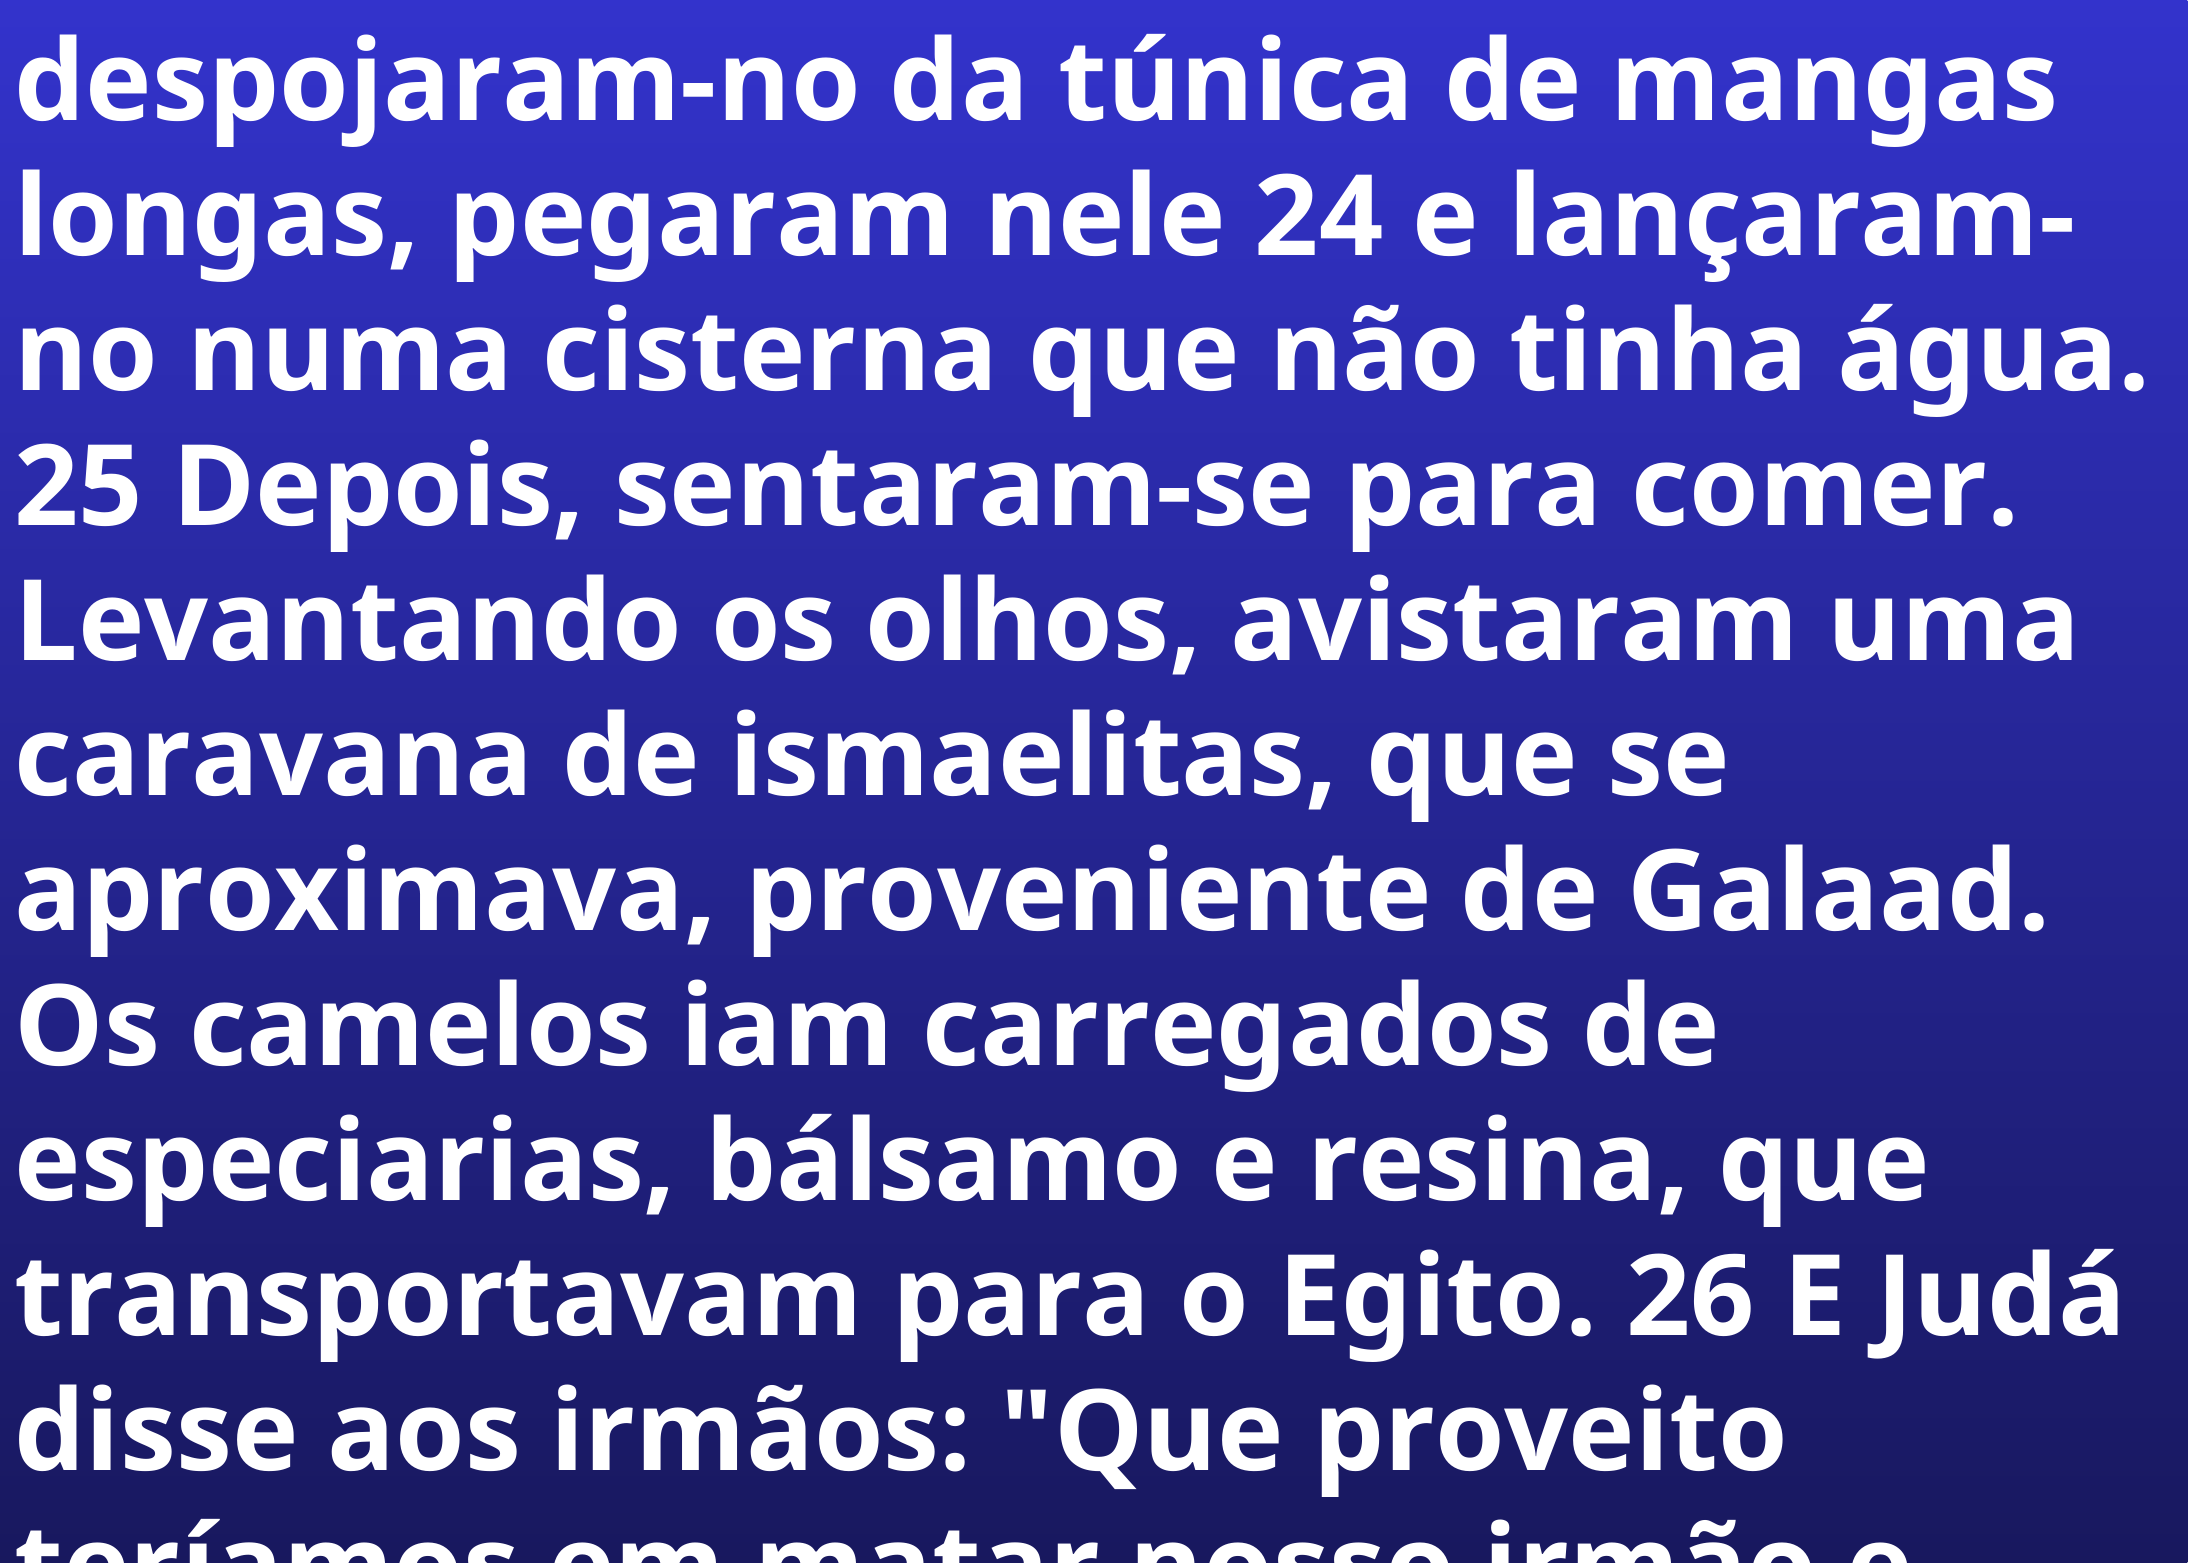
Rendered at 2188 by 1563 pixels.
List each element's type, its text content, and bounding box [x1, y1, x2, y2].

text_box despojaram-no da túnica de mangas longas, pegaram nele 24 e lançaram-no numa cisterna que não tinha água. 25 Depois, sentaram-se para comer. Levantando os olhos, avistaram uma caravana de ismaelitas, que se aproximava, proveniente de Galaad. Os camelos iam carregados de especiarias, bálsamo e resina, que transportavam para o Egito. 26 E Judá disse aos irmãos: "Que proveito teríamos em matar nosso irmão e ocultar o seu sangue? 27 É melhor vendê-lo a esses ismaelitas e não manchar nossas mãos, pois ele é nosso irmão e nossa carne". Concordaram os irmãos com o que dizia. 28 Ao passarem os comerciantes madianitas, tiraram José da cisterna, e por vinte moedas de prata o venderam aos ismaelitas: e estes o levaram para o Egito. [0, 0, 2188, 1563]
